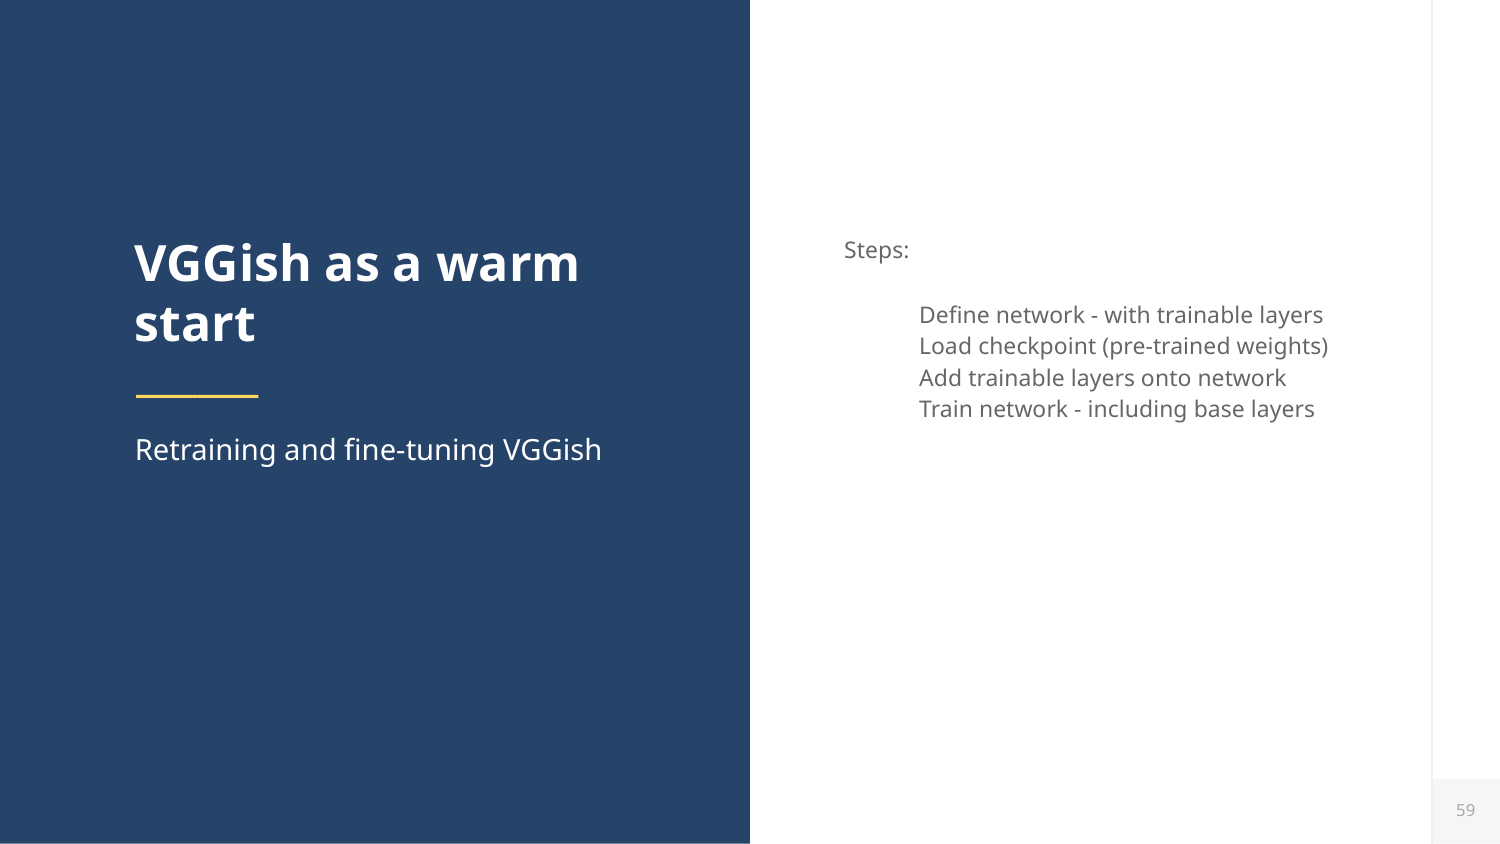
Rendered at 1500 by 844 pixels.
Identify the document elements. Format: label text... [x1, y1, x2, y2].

title VGGish as a warm start [119, 216, 662, 416]
slide_number <number> [1400, 779, 1491, 844]
list Steps: Define network - with trainable layers Load checkpoint (pre-trained weights) Add trainable layers onto network Train network - including base layers [829, 216, 1383, 713]
subtitle Retraining and fine-tuning VGGish [119, 416, 662, 541]
